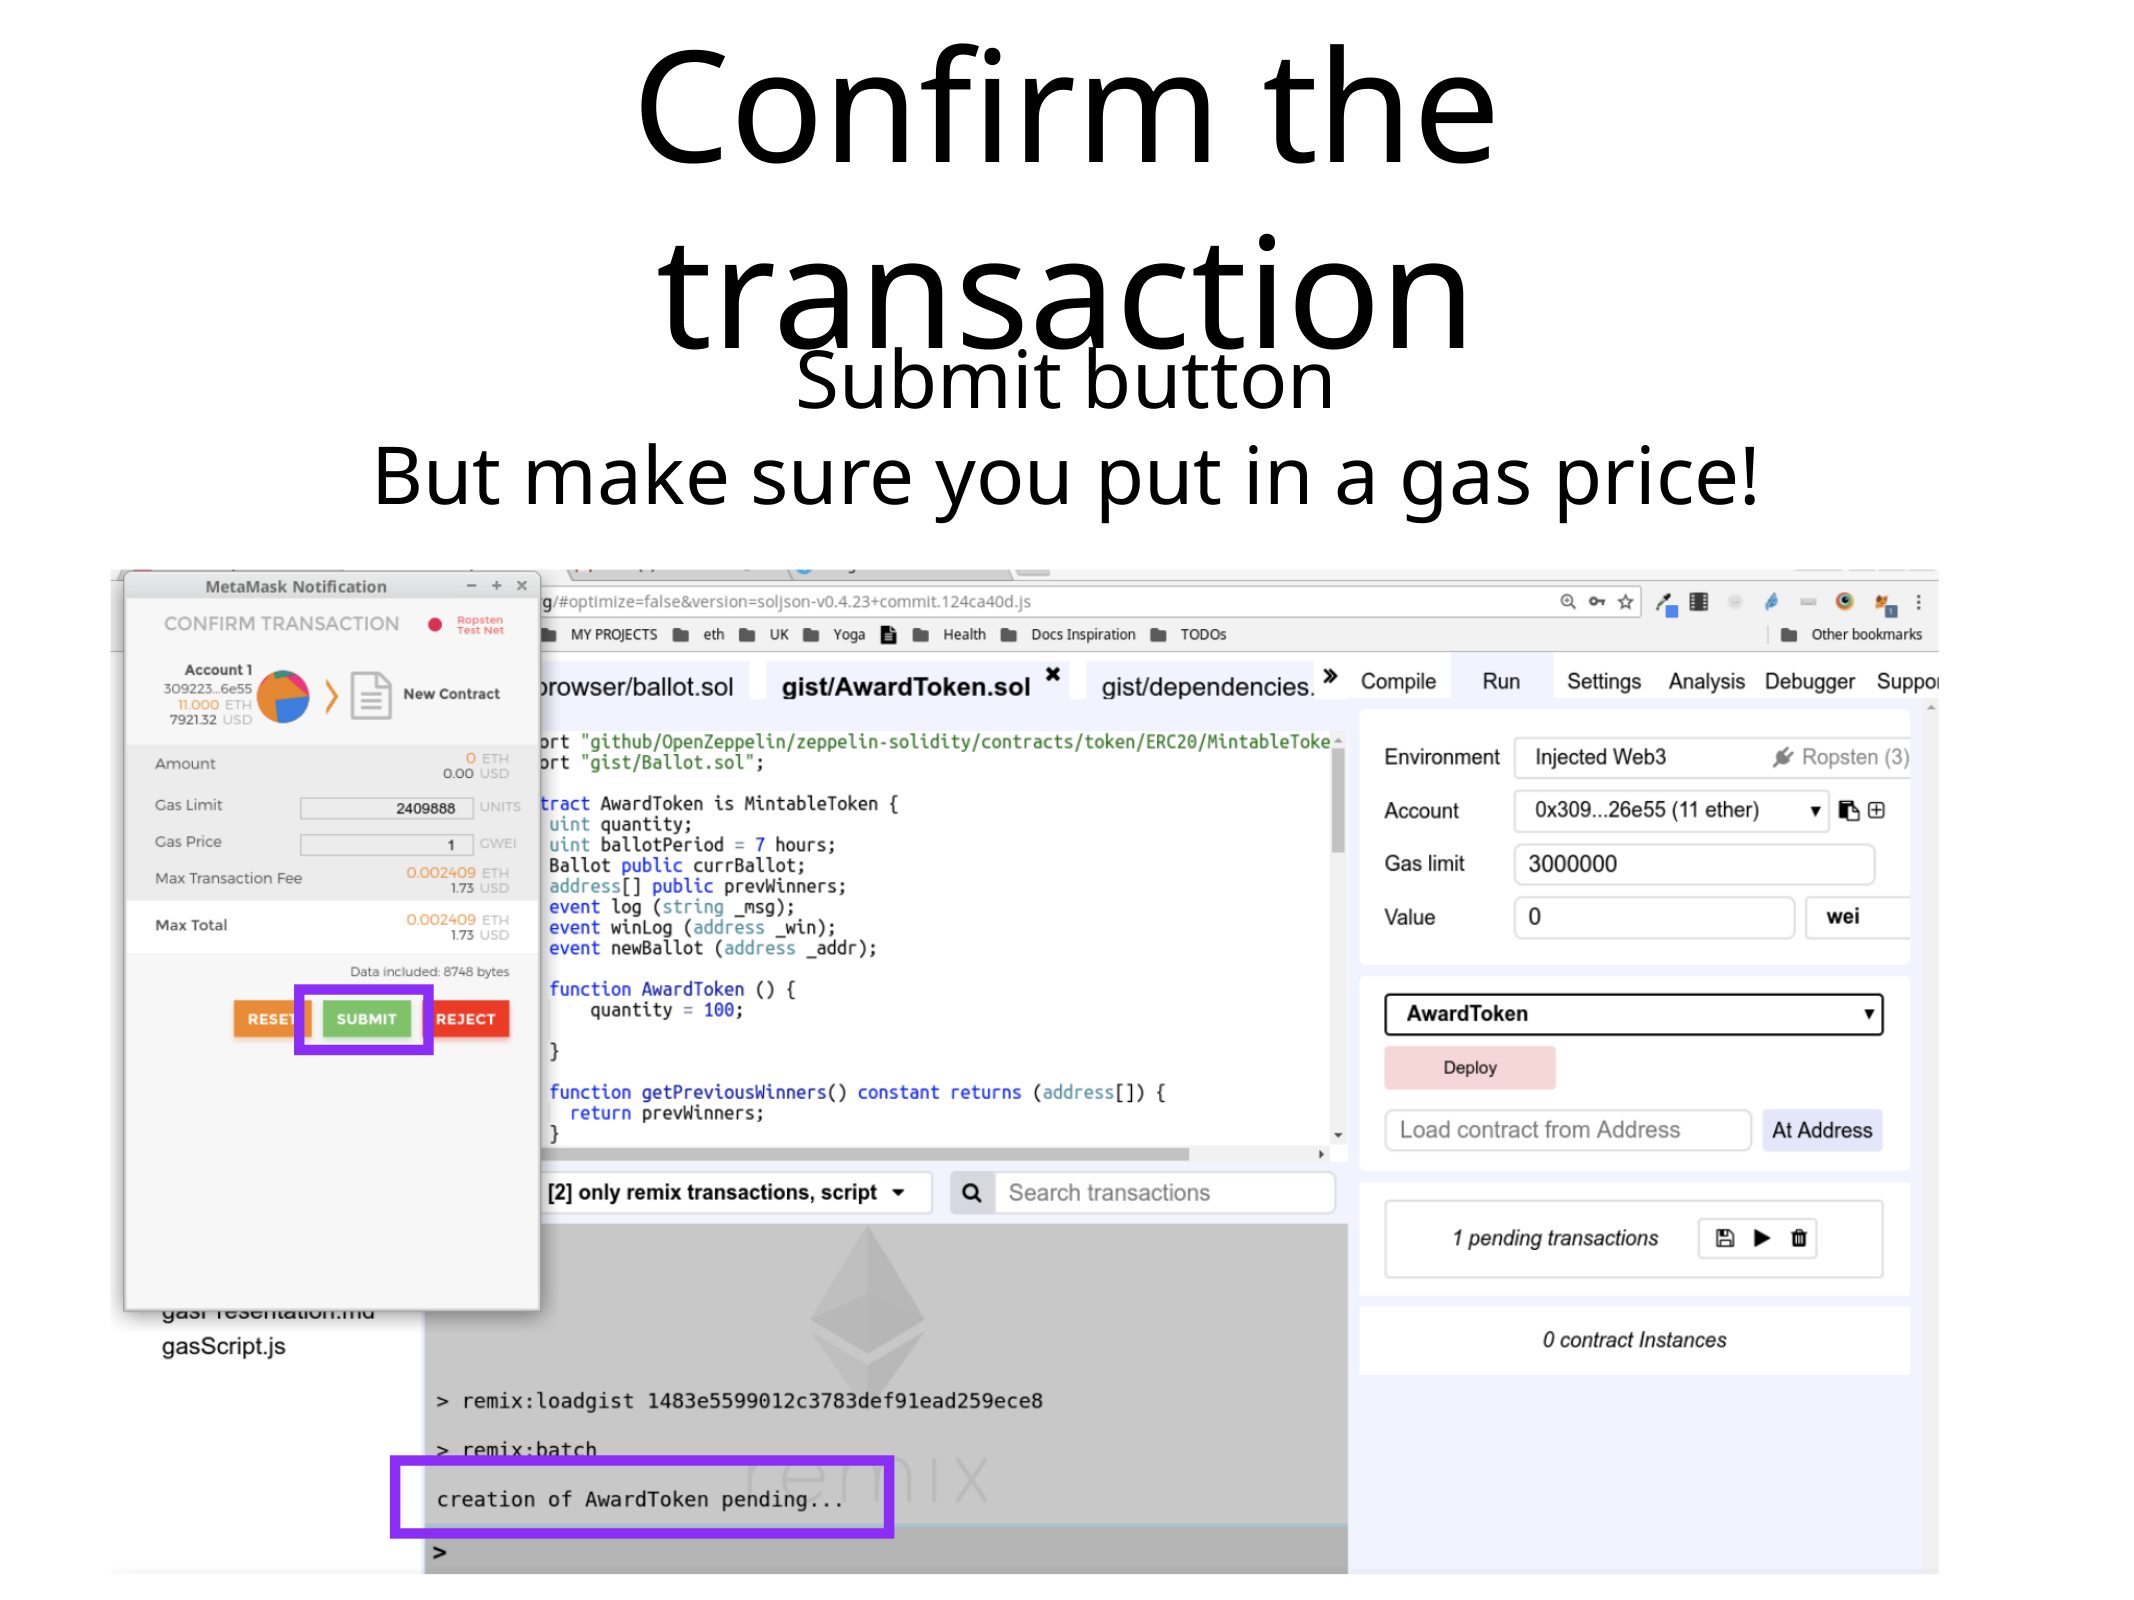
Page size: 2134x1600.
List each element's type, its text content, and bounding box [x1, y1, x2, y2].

picture [71, 529, 1970, 1600]
subtitle Submit button But make sure you put in a gas price! ( when dependencies.js is the active file ) [208, 320, 1925, 529]
title Confirm the transaction [208, 0, 1925, 211]
